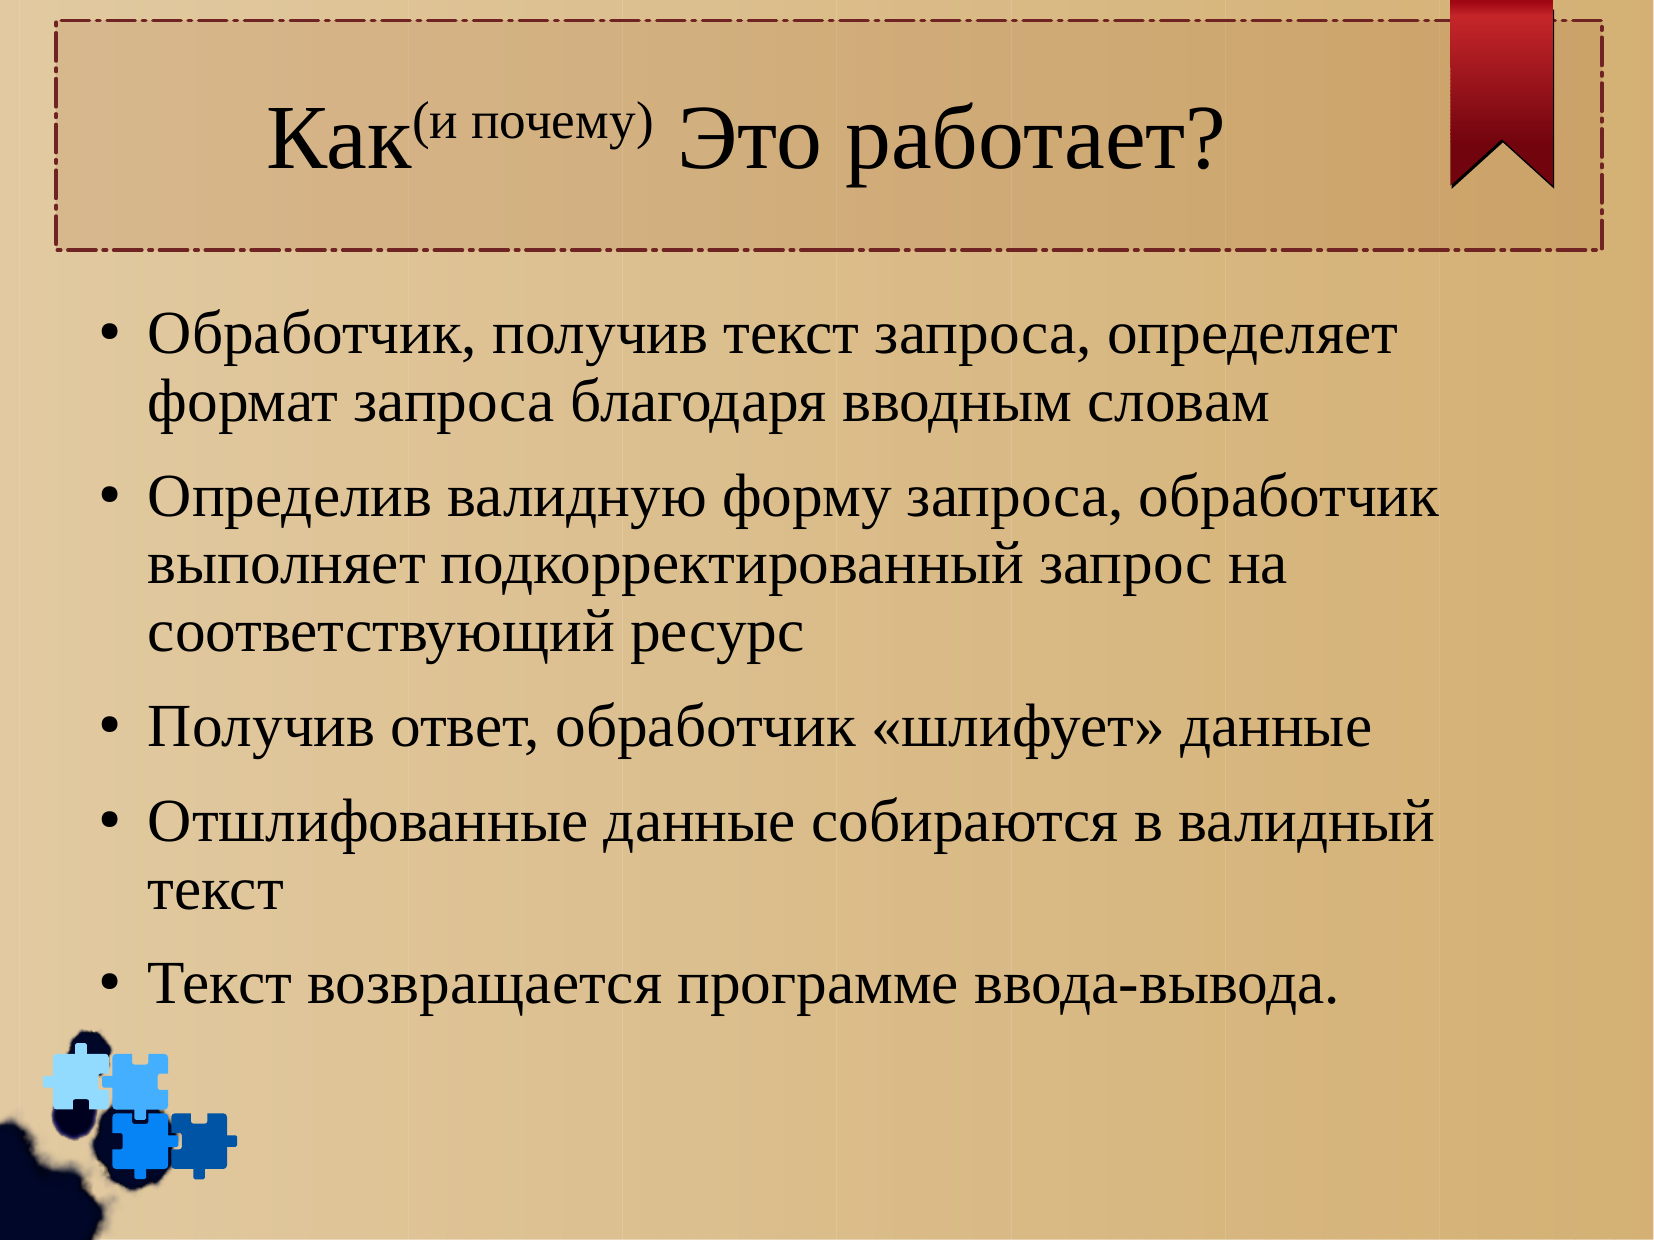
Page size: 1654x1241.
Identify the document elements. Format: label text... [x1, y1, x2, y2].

picture [26, 1027, 260, 1193]
list Обработчик, получив текст запроса, определяет формат запроса благодаря вводным словам Определив валидную форму запроса, обработчик выполняет подкорректированный запрос на соответствующий ресурс Получив ответ, обработчик «шлифует» данные Отшлифованные данные собираются в валидный текст Текст возвращается программе ввода-вывода. [82, 299, 1571, 1019]
title Как(и почему) Это работает? [82, 47, 1412, 229]
